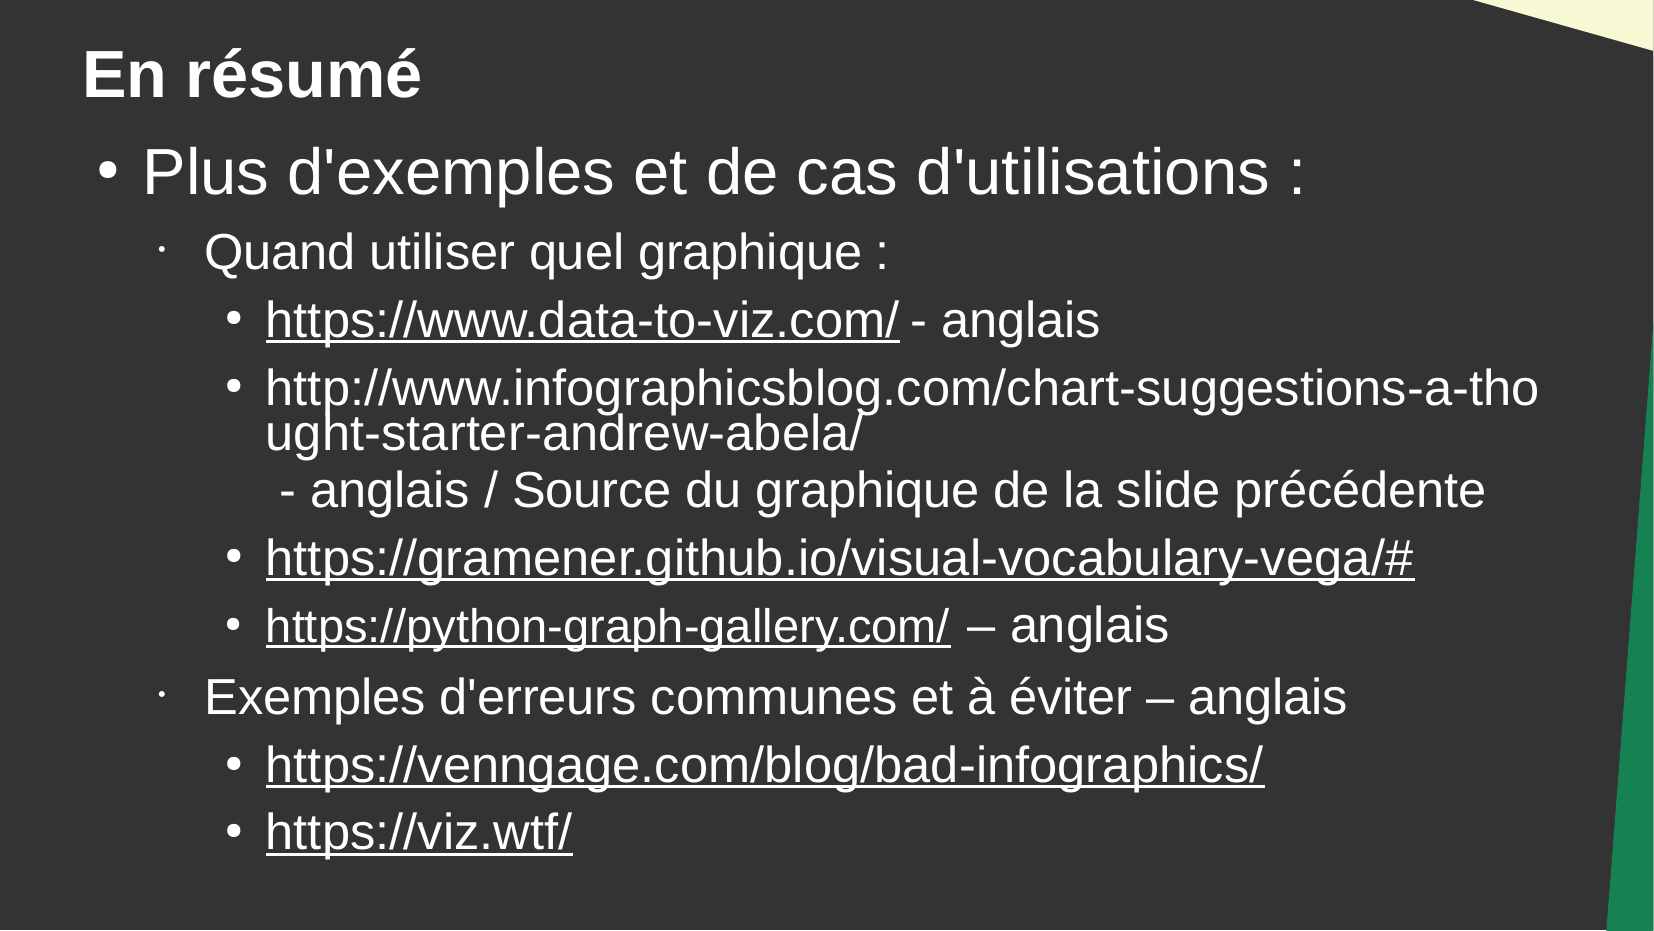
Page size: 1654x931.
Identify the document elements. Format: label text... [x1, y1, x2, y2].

title En résumé [82, 37, 544, 115]
text_box [1606, 314, 1654, 931]
list Plus d'exemples et de cas d'utilisations : Quand utiliser quel graphique : https://www.data-to-viz.com/ - anglais http://www.infographicsblog.com/chart-suggestions-a-thought-starter-andrew-abela/ - anglais / Source du graphique de la slide précédente https://gramener.github.io/visual-vocabulary-vega/# https://python-graph-gallery.com/ – anglais Exemples d'erreurs communes et à éviter – anglais https://venngage.com/blog/bad-infographics/ https://viz.wtf/ [80, 135, 1560, 815]
text_box [1473, 0, 1654, 52]
